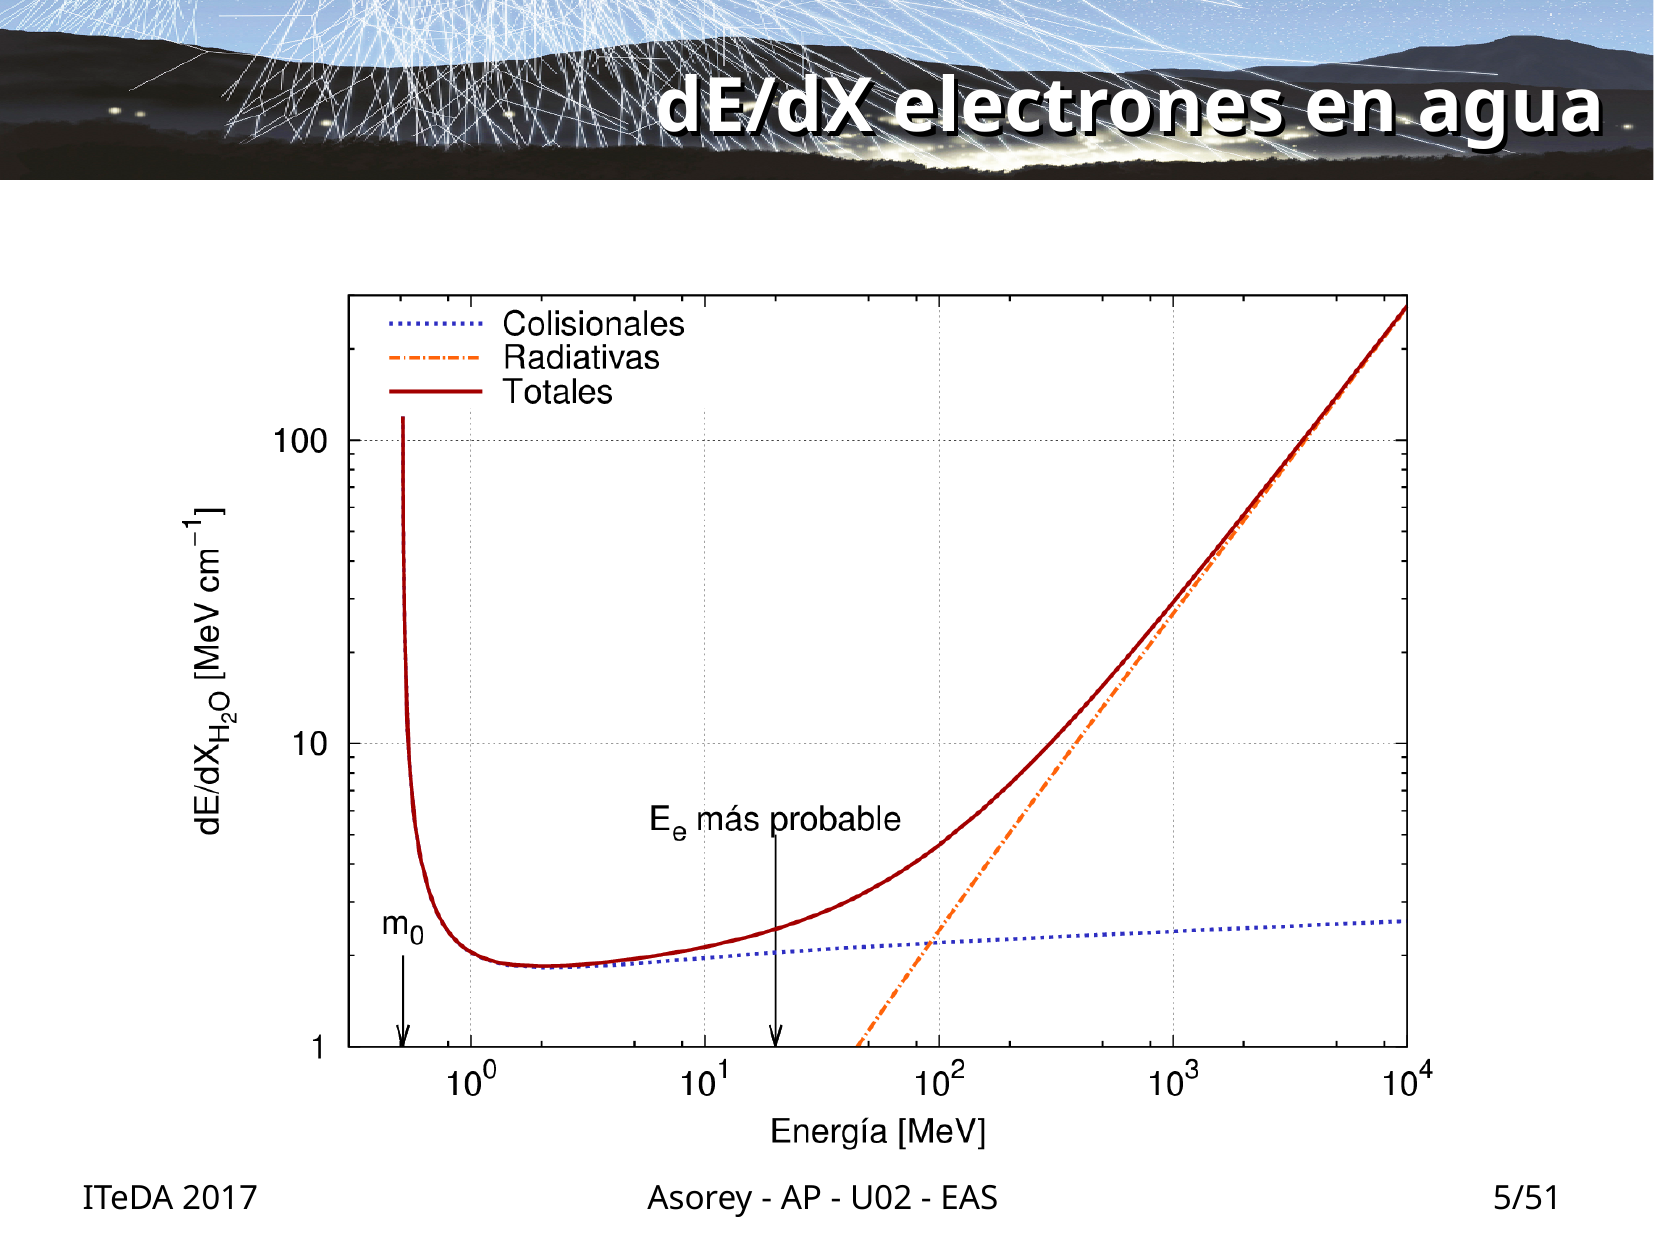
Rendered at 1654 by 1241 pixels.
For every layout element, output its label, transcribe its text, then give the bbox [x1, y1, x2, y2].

title dE/dX electrones en agua [45, 15, 1606, 191]
picture [0, 0, 1654, 180]
picture [182, 254, 1468, 1156]
